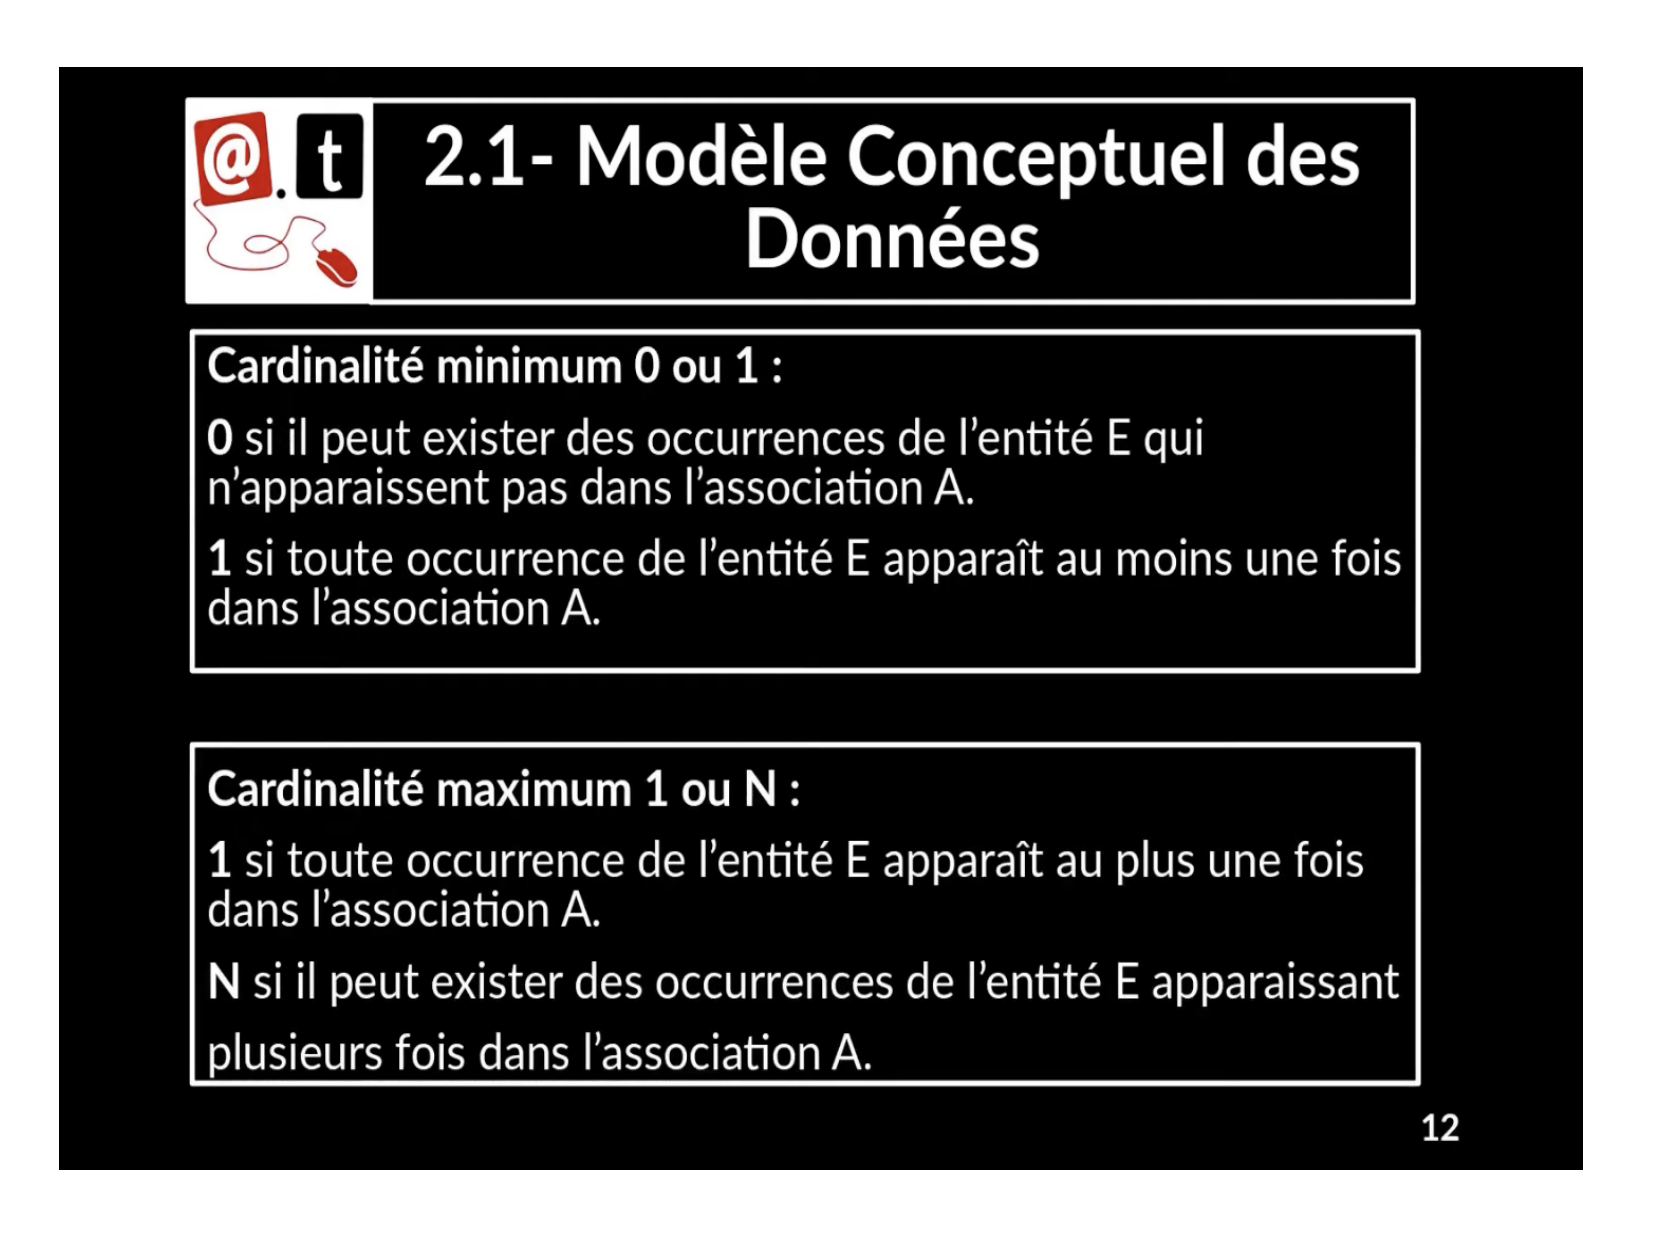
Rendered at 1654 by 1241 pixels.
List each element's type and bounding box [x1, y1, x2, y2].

picture [59, 67, 1583, 1170]
